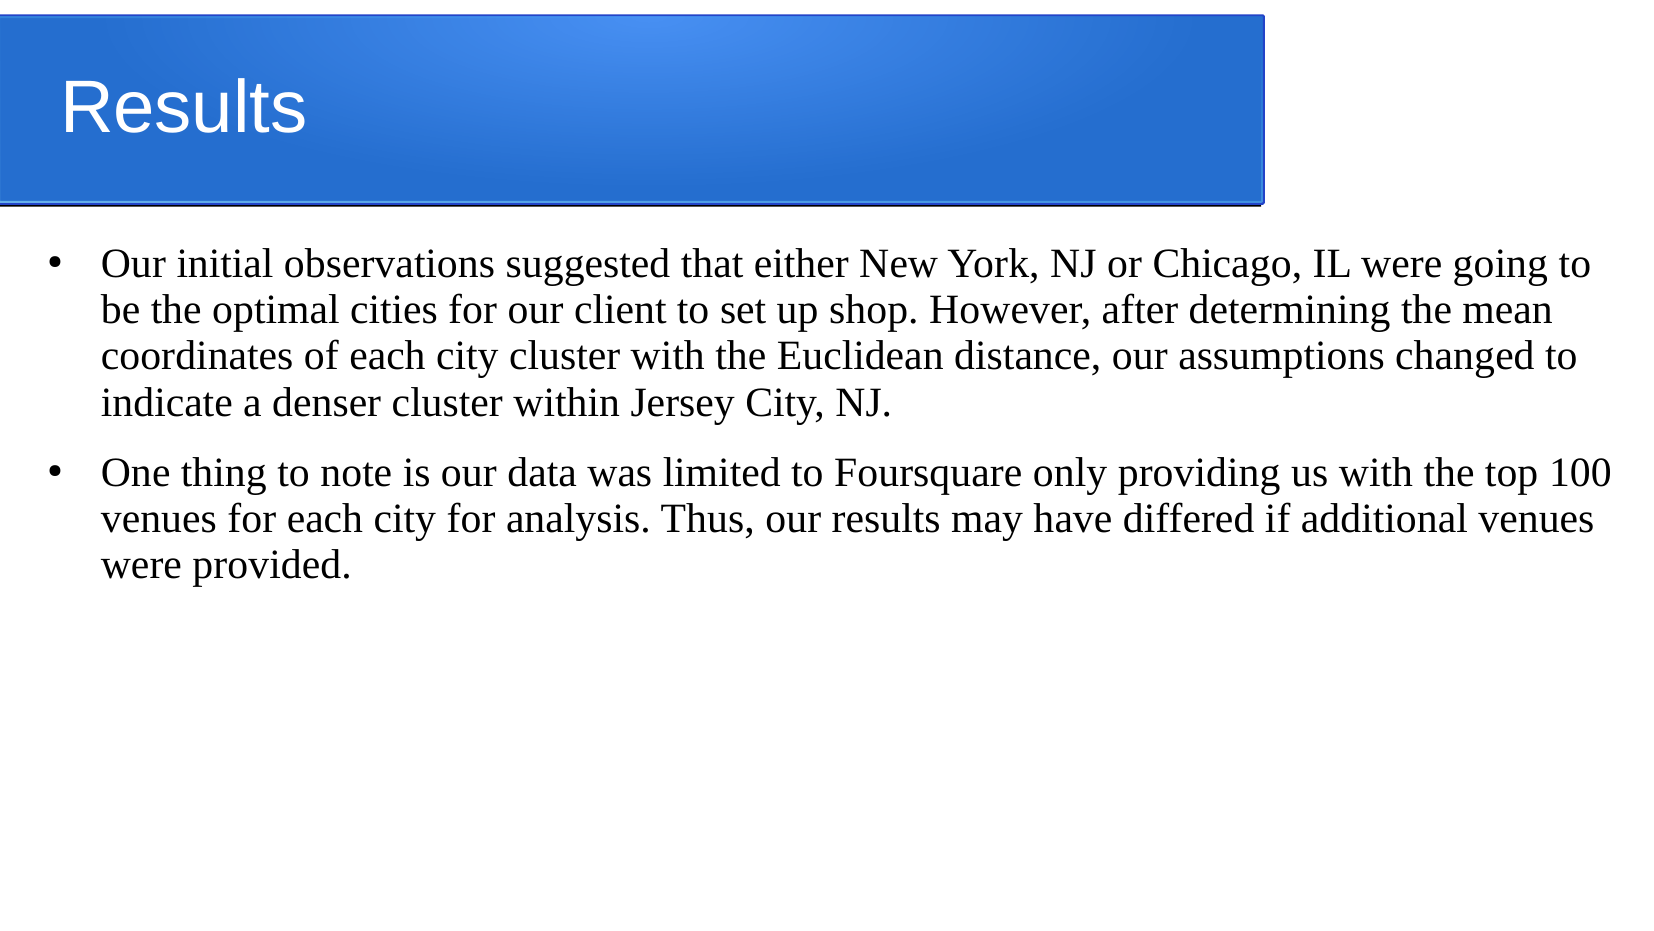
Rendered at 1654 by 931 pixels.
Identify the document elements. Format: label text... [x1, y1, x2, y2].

title Results [60, 30, 1212, 184]
list Our initial observations suggested that either New York, NJ or Chicago, IL were going to be the optimal cities for our client to set up shop. However, after determining the mean coordinates of each city cluster with the Euclidean distance, our assumptions changed to indicate a denser cluster within Jersey City, NJ. One thing to note is our data was limited to Foursquare only providing us with the top 100 venues for each city for analysis. Thus, our results may have differed if additional venues were provided. [30, 240, 1621, 916]
